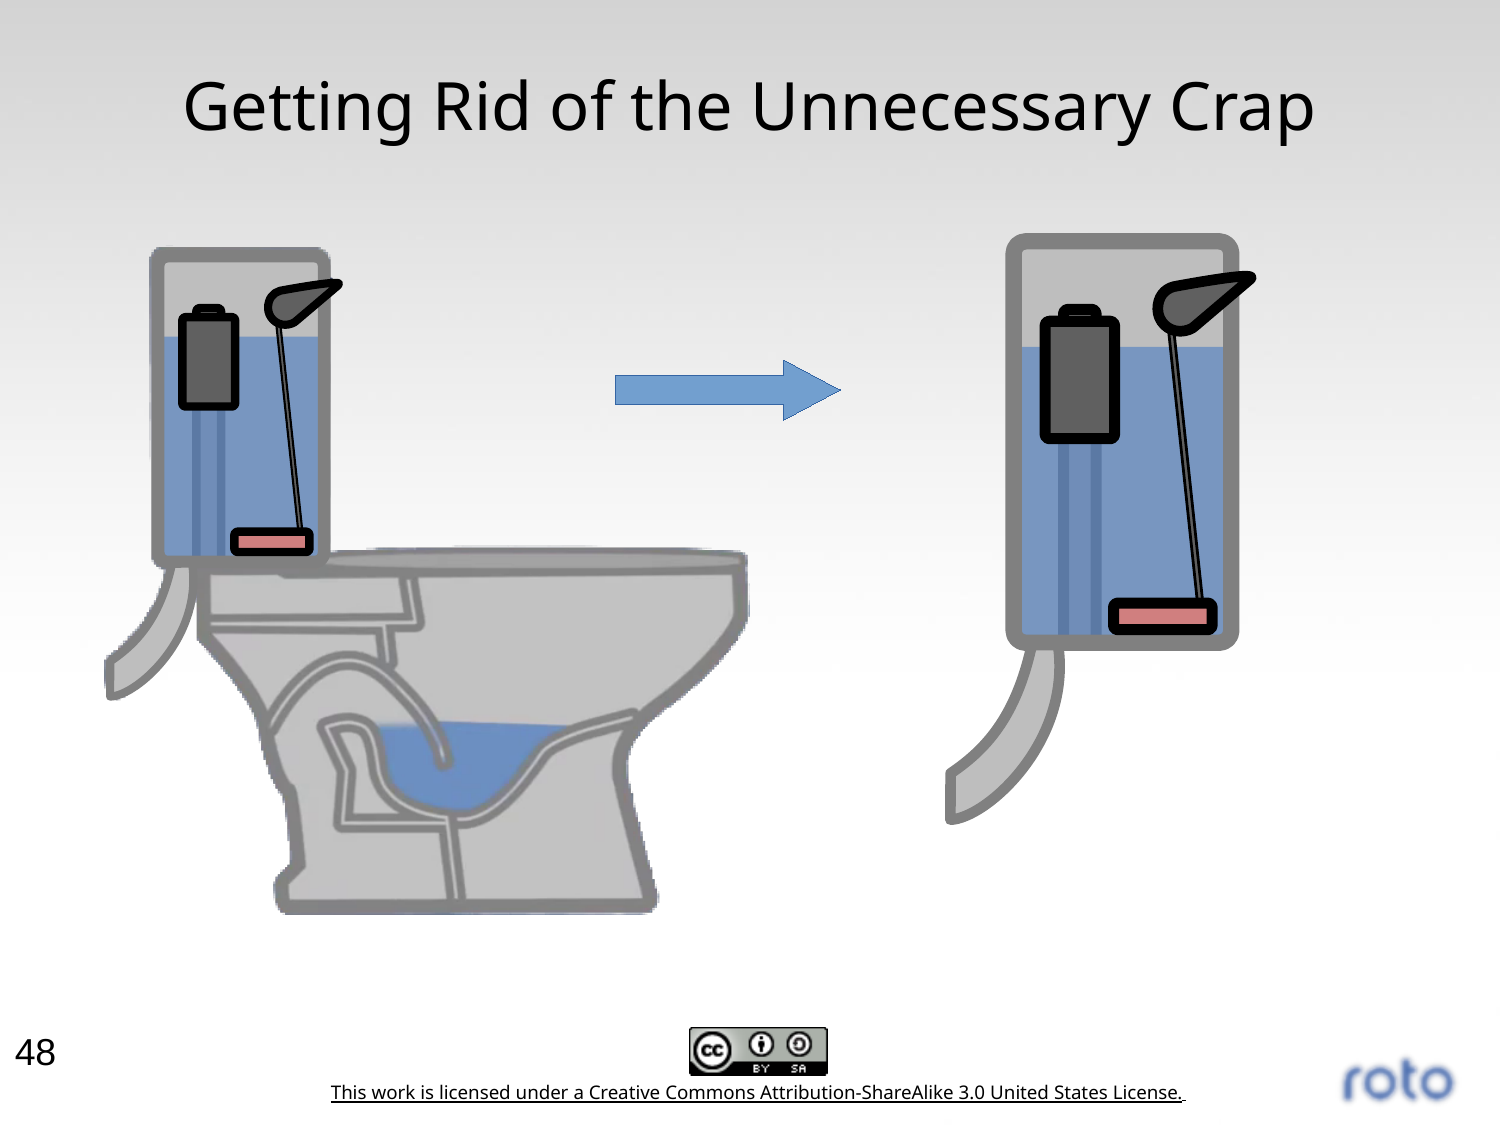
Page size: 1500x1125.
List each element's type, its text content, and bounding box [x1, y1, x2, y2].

title Getting Rid of the Unnecessary Crap [112, 49, 1388, 238]
picture [0, 0, 1500, 1125]
text_box [615, 360, 841, 421]
